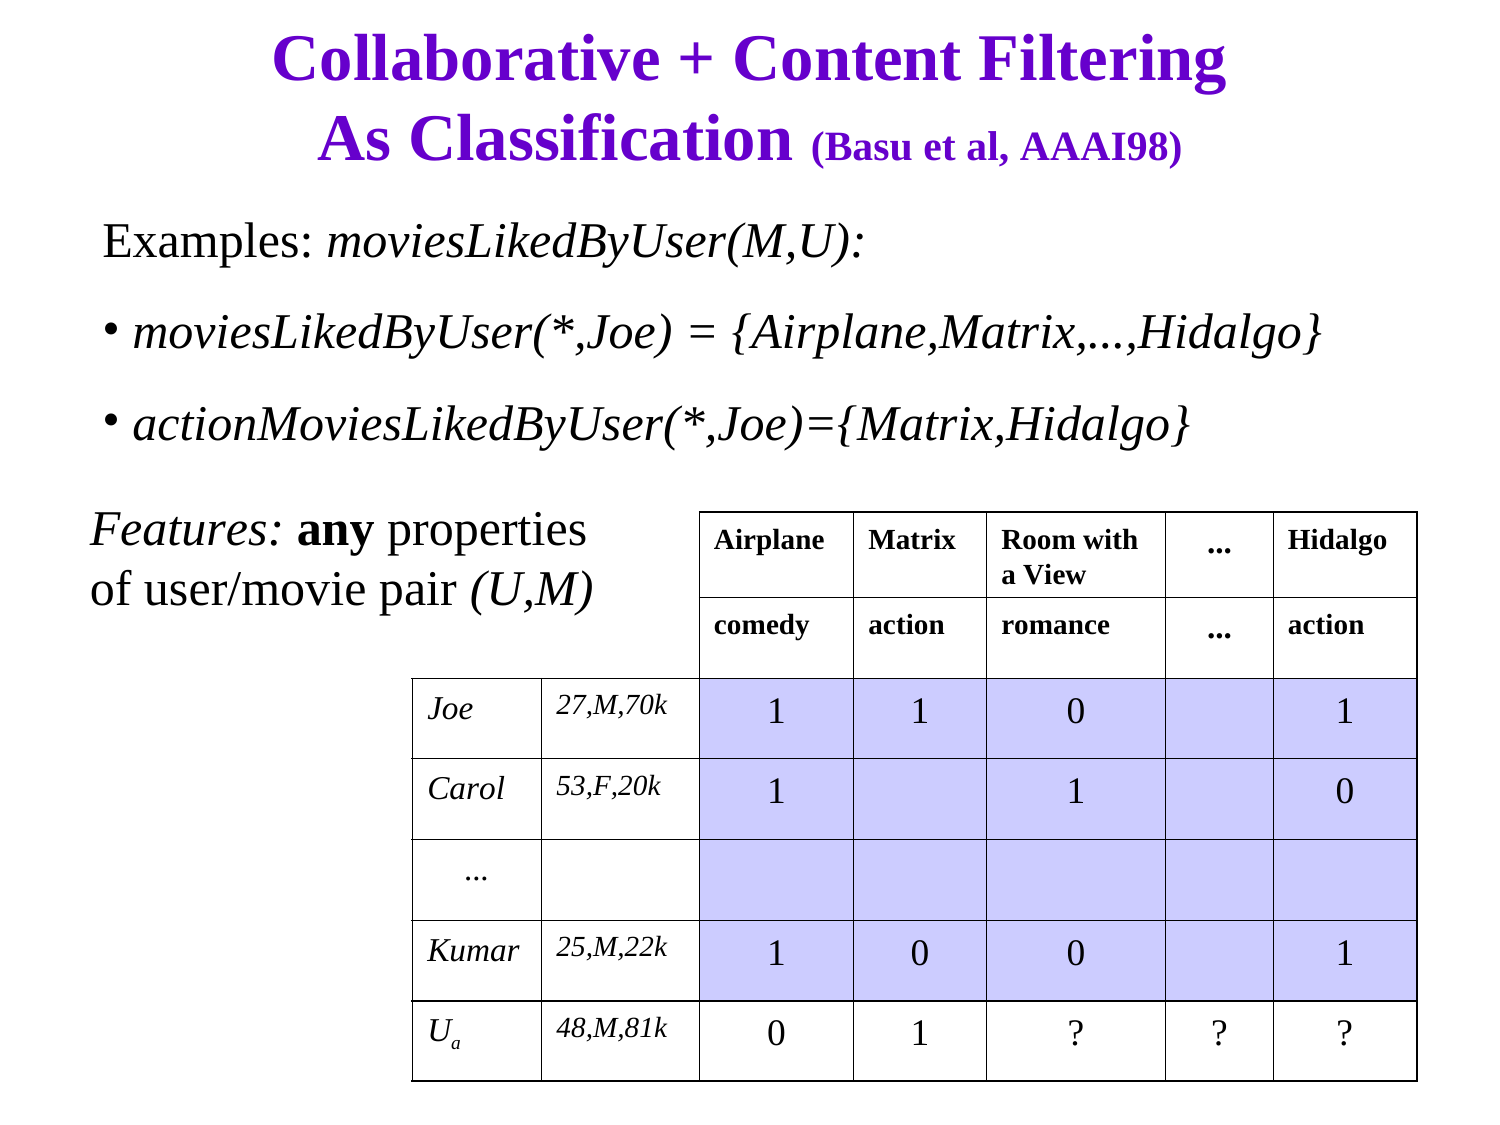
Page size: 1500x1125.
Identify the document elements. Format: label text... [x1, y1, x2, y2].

table_cell 1 [700, 679, 853, 758]
table_cell 0 [854, 921, 986, 1000]
table_header Airplane [700, 513, 853, 597]
table_cell [542, 840, 699, 920]
table_cell 48,M,81k [542, 1002, 699, 1080]
table_cell [1166, 759, 1273, 839]
table_cell action [1274, 598, 1416, 678]
table_cell [1166, 921, 1273, 1000]
table_cell [413, 623, 542, 678]
table_cell [854, 840, 986, 920]
table_cell [1166, 679, 1273, 758]
text_box Examples: moviesLikedByUser(M,U): moviesLikedByUser(*,Joe) = {Airplane,Matrix,...,Hidalgo} actionMoviesLikedByUser(*,Joe)={Matrix,Hidalgo} [87, 199, 1413, 458]
table_cell 1 [854, 679, 986, 758]
table_header Hidalgo [1274, 513, 1416, 597]
table_cell 1 [1274, 679, 1416, 758]
table_cell 1 [987, 759, 1165, 839]
table_cell 1 [700, 921, 853, 1000]
table_cell ? [1166, 1002, 1273, 1080]
table_cell [1274, 840, 1416, 920]
table_cell 27,M,70k [542, 679, 699, 758]
table_cell [700, 840, 853, 920]
table_header Matrix [854, 513, 986, 597]
table_cell [854, 759, 986, 839]
table_cell Joe [413, 679, 541, 758]
table_cell Kumar [413, 921, 541, 1000]
table_cell ... [413, 840, 541, 920]
table_cell ? [1274, 1002, 1416, 1080]
table_cell 0 [1274, 759, 1416, 839]
text_box Features: any properties of user/movie pair (U,M) [74, 487, 638, 623]
table_cell 0 [700, 1002, 853, 1080]
table_cell 1 [700, 759, 853, 839]
table_header ... [1166, 513, 1273, 597]
table_cell 25,M,22k [542, 921, 699, 1000]
table_cell [987, 840, 1165, 920]
table_cell comedy [700, 598, 853, 678]
table_header [638, 512, 699, 598]
table_cell 1 [854, 1002, 986, 1080]
table_cell 1 [1274, 921, 1416, 1000]
table_cell 53,F,20k [542, 759, 699, 839]
table_cell ... [1166, 598, 1273, 678]
table_cell 0 [987, 921, 1165, 1000]
table_cell ? [987, 1002, 1165, 1080]
table_cell Ua [413, 1002, 541, 1080]
table_cell [1166, 840, 1273, 920]
table_cell romance [987, 598, 1165, 678]
table_cell [542, 598, 699, 678]
table_cell action [854, 598, 986, 678]
title Collaborative + Content Filtering As Classification (Basu et al, AAAI98) [112, 0, 1388, 188]
table_cell Carol [413, 759, 541, 839]
table_cell 0 [987, 679, 1165, 758]
table_header Room with a View [987, 513, 1165, 597]
